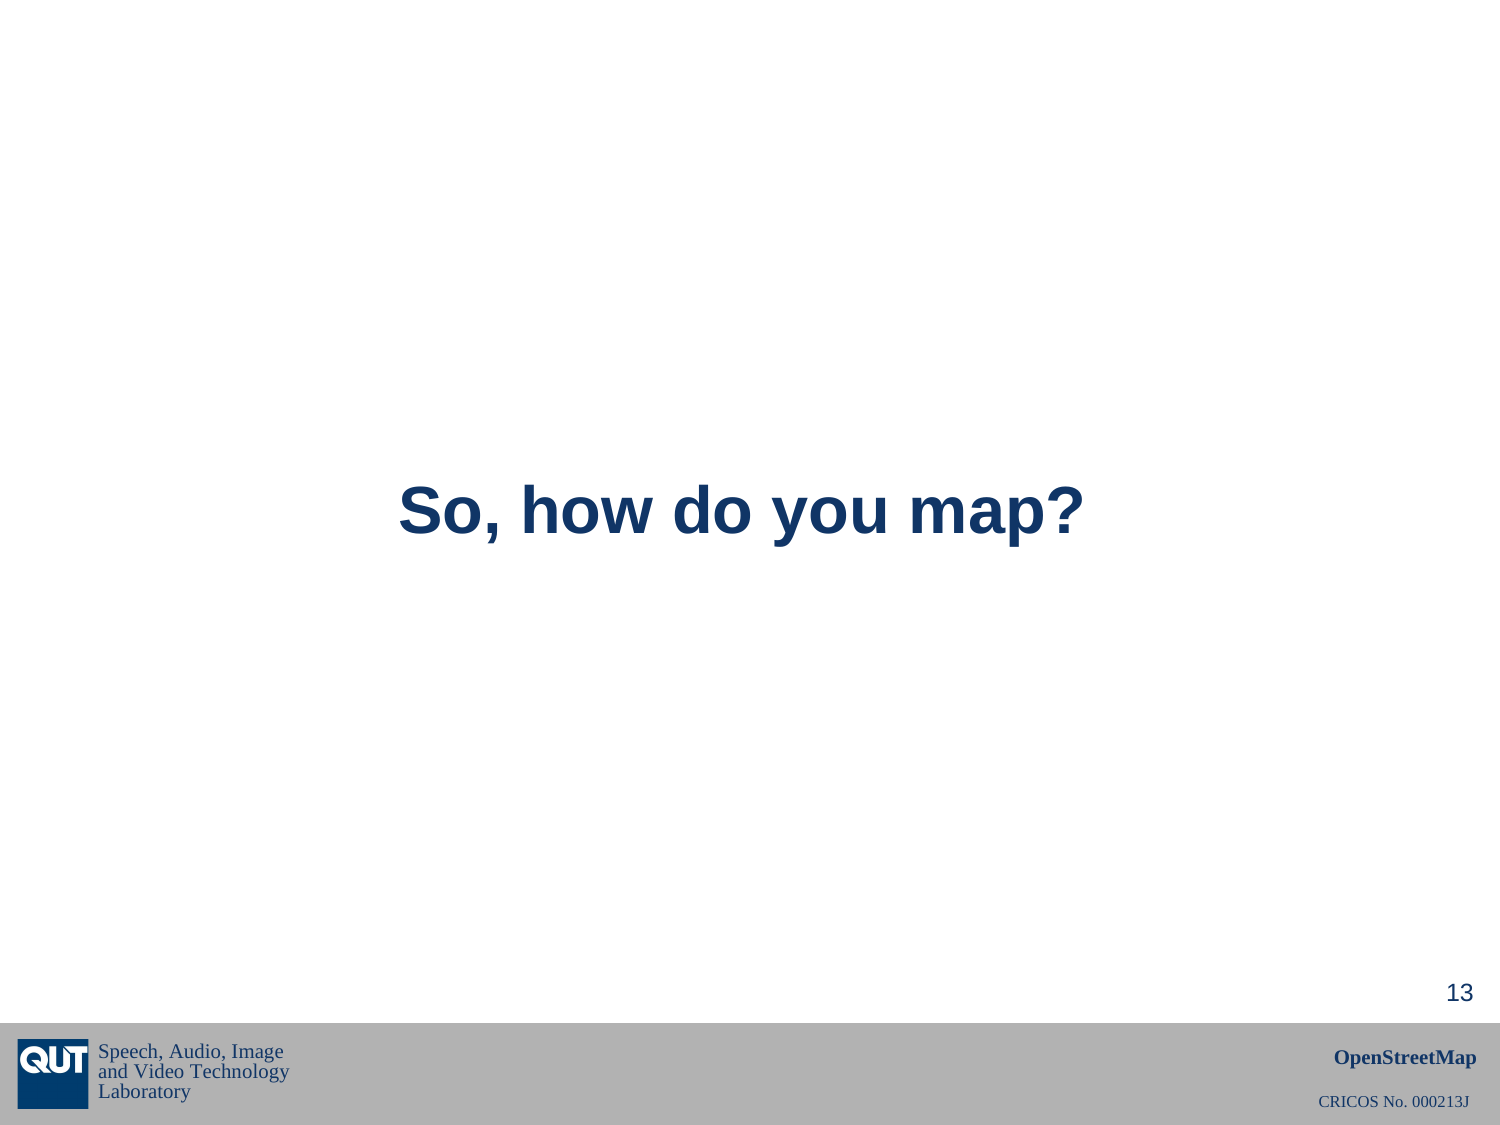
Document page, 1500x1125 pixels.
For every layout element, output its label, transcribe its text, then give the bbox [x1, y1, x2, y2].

picture [17, 1039, 89, 1109]
title So, how do you map? [67, 413, 1418, 602]
